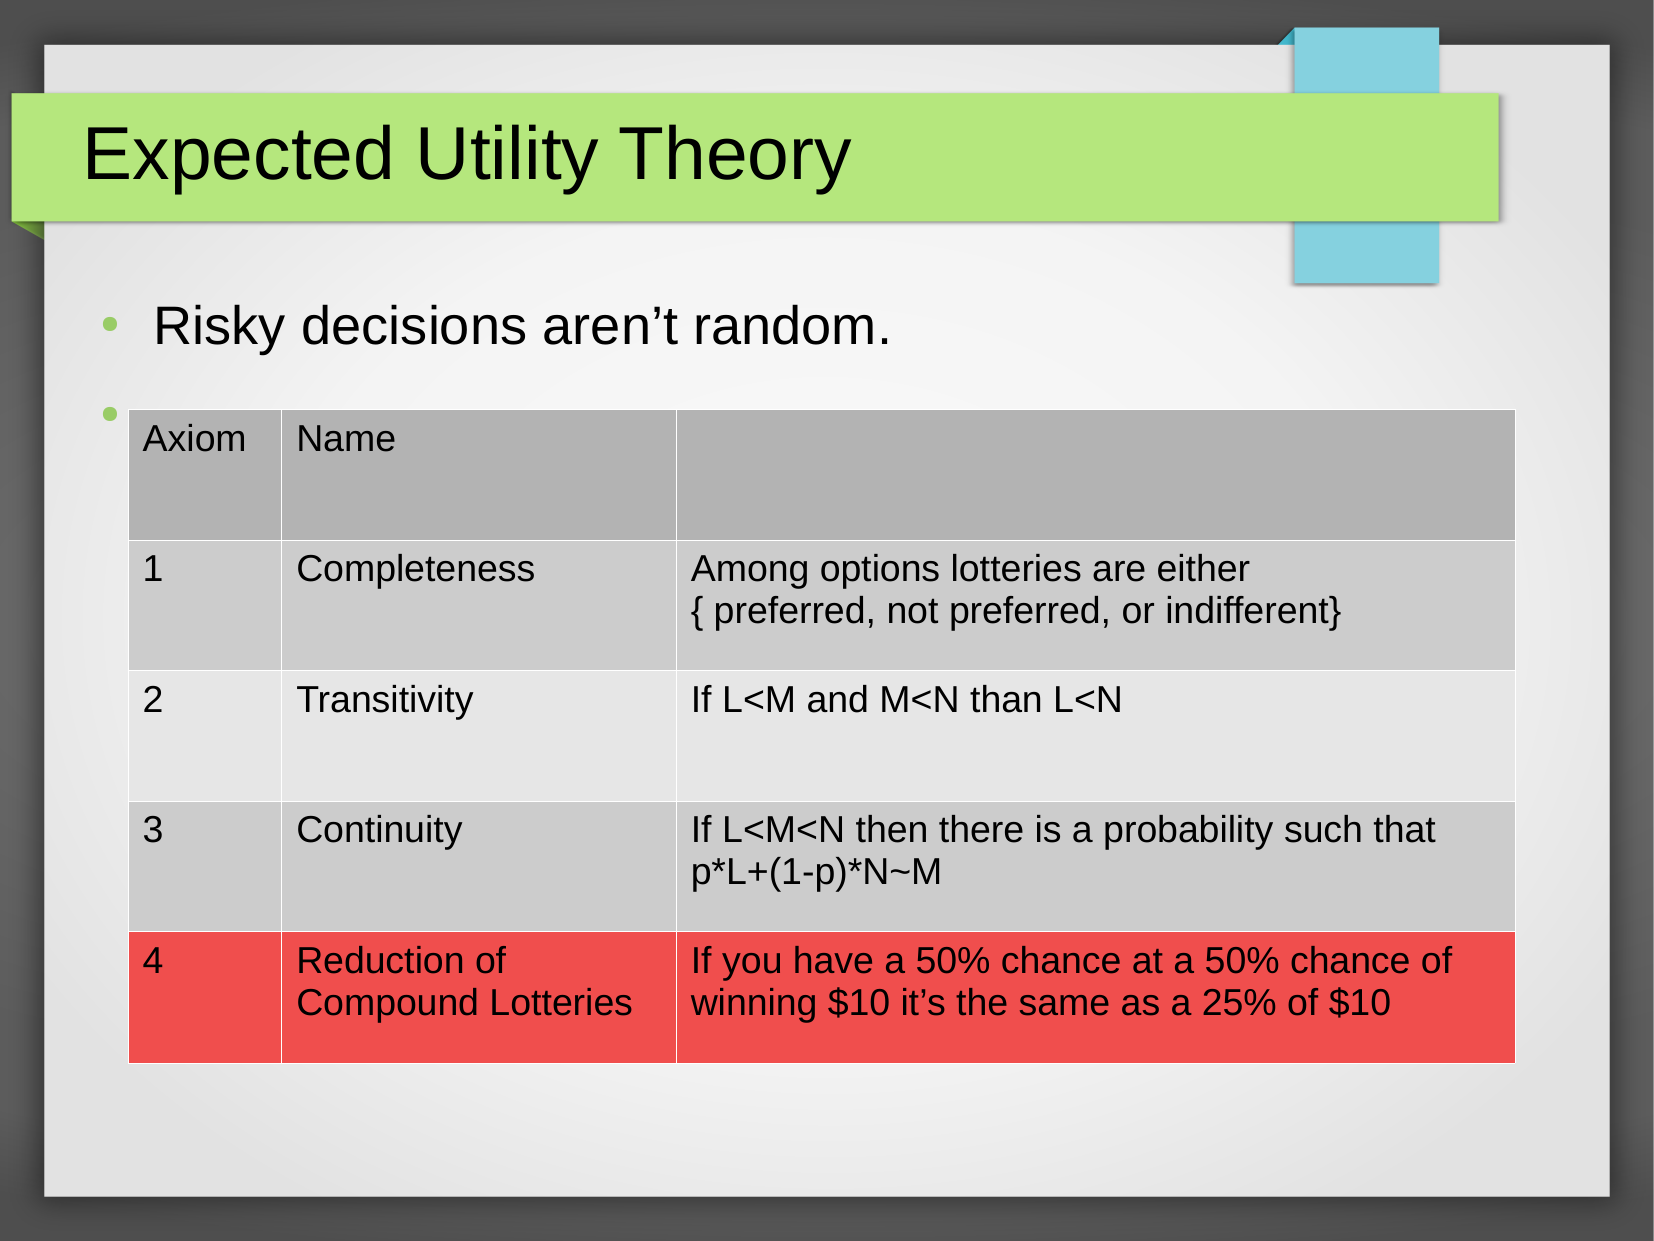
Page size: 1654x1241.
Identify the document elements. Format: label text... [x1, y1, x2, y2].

table_header Name [282, 410, 676, 540]
picture [0, 0, 1654, 1241]
table_cell Completeness [282, 541, 676, 670]
table_header Axiom [129, 410, 281, 540]
table_cell Among options lotteries are either { preferred, not preferred, or indifferent} [677, 541, 1515, 670]
table_cell Continuity [282, 802, 676, 931]
table_cell Reduction of Compound Lotteries [282, 932, 676, 1063]
table_cell 1 [129, 541, 281, 670]
table_cell 3 [129, 802, 281, 931]
list Risky decisions aren’t random. [82, 295, 1571, 1015]
title Expected Utility Theory [82, 94, 1264, 213]
table_cell 2 [129, 671, 281, 801]
table_cell 4 [129, 932, 281, 1063]
table_cell If L<M and M<N than L<N [677, 671, 1515, 801]
table_cell If you have a 50% chance at a 50% chance of winning $10 it’s the same as a 25% of $10 [677, 932, 1515, 1063]
table_header [677, 410, 1515, 540]
table_cell Transitivity [282, 671, 676, 801]
table_cell If L<M<N then there is a probability such that p*L+(1-p)*N~M [677, 802, 1515, 931]
